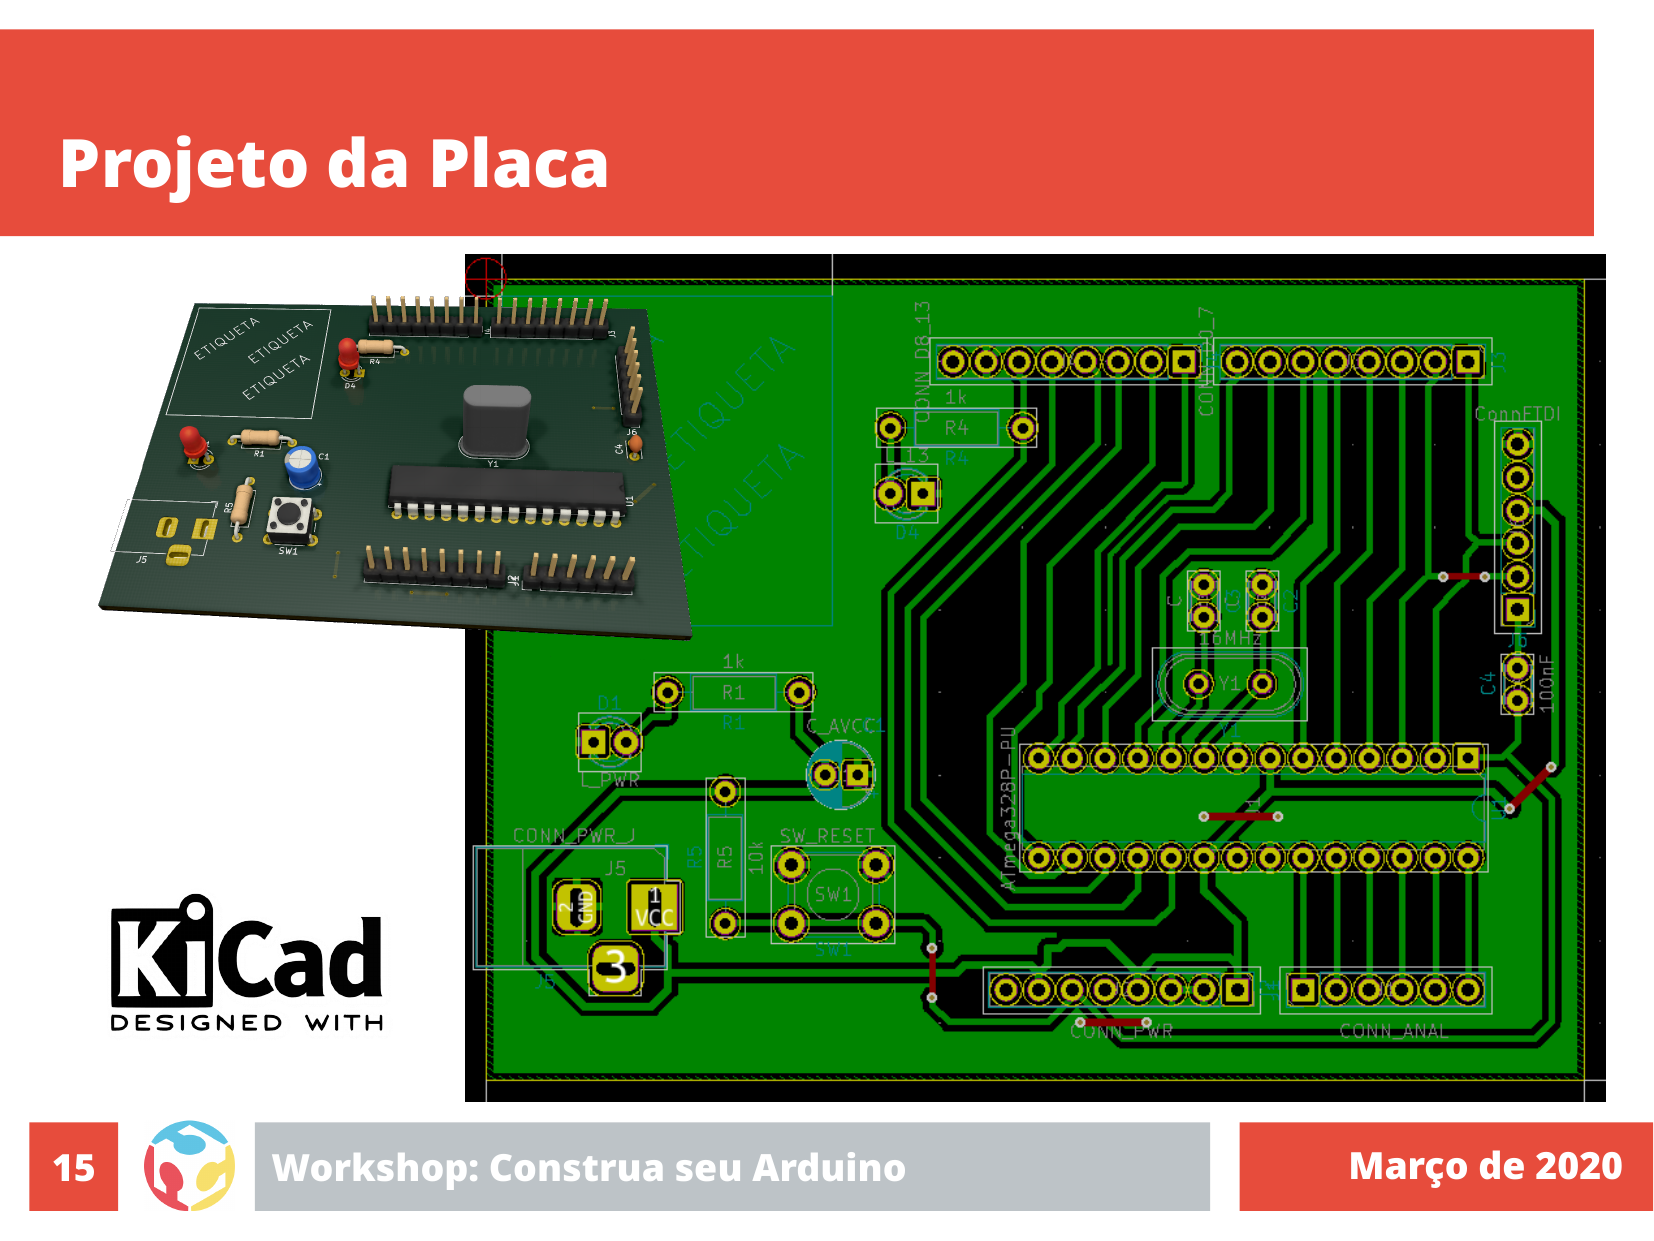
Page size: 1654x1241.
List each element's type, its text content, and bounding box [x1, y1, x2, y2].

title Projeto da Placa [58, 59, 1594, 207]
picture [144, 1120, 235, 1211]
picture [90, 884, 399, 1041]
picture [86, 254, 1606, 1102]
